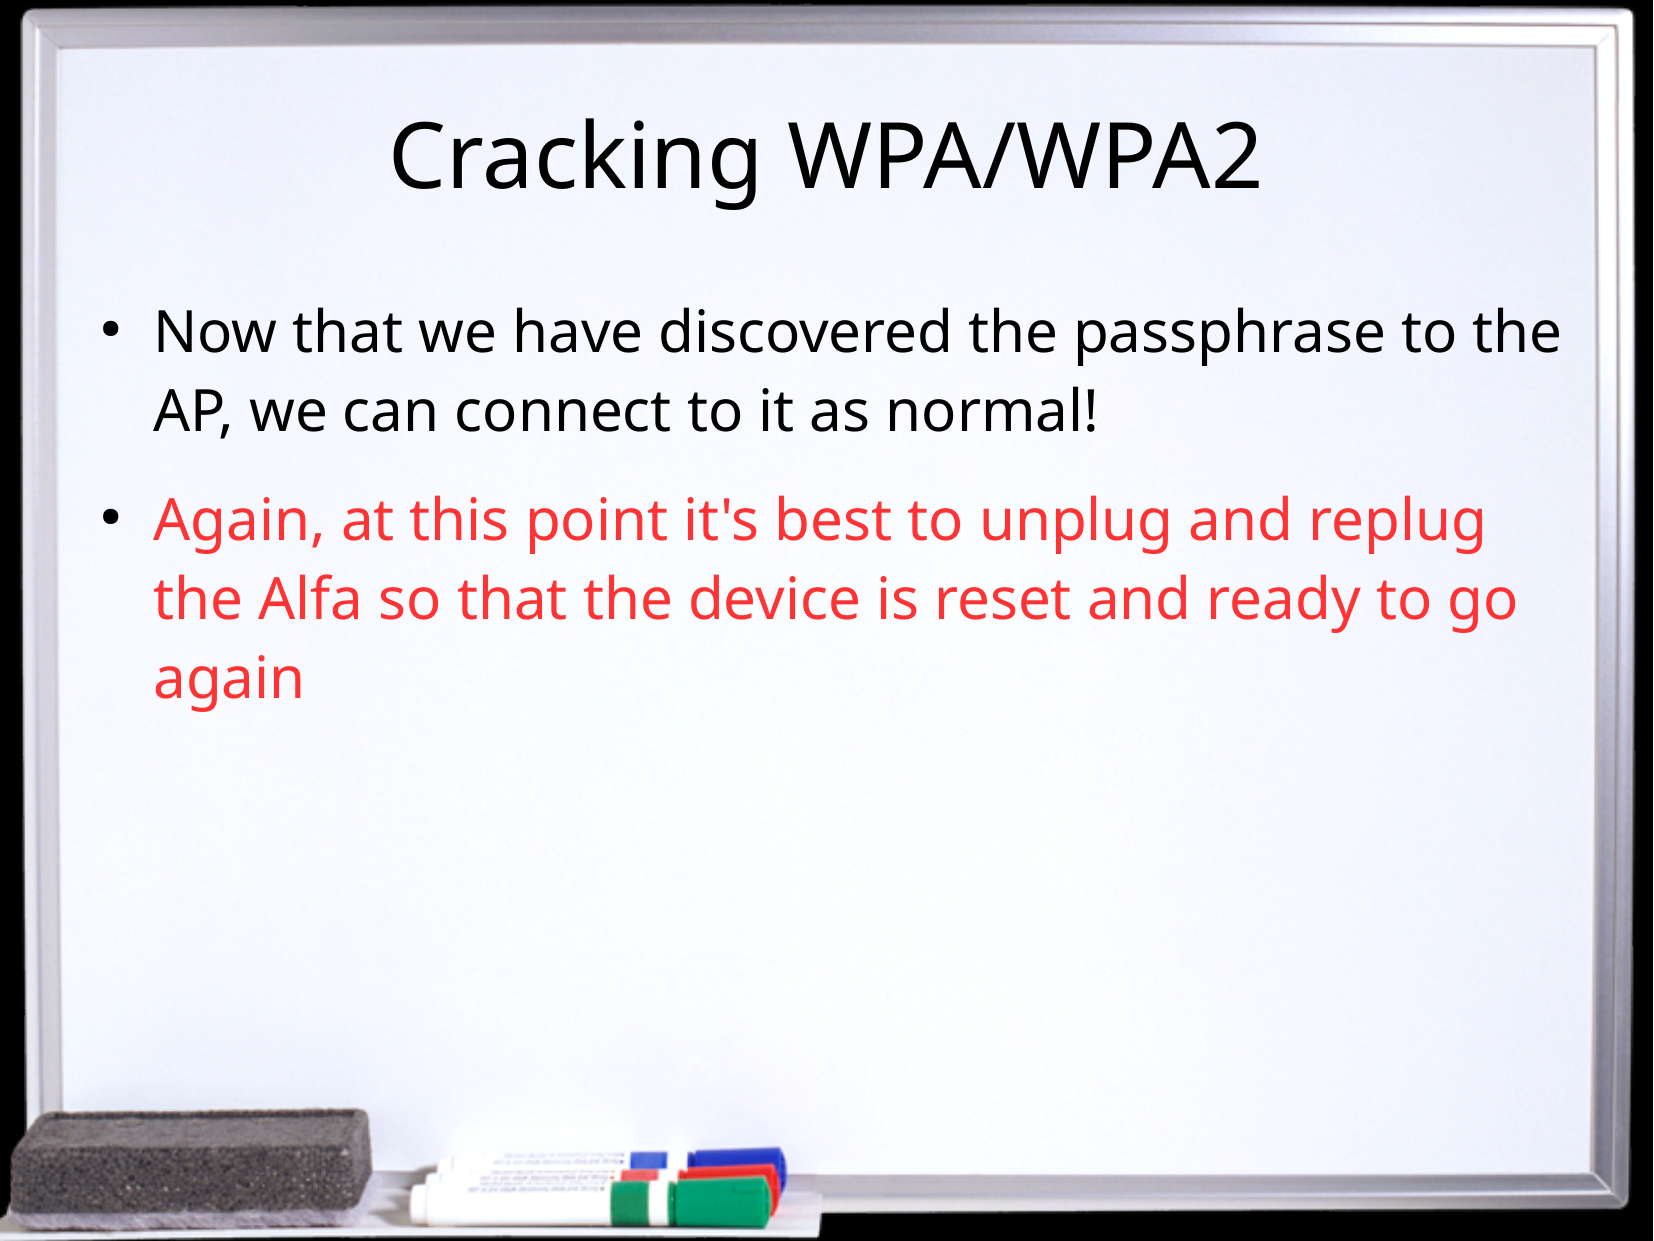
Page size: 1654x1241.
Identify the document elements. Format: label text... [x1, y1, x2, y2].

list Now that we have discovered the passphrase to the AP, we can connect to it as normal! Again, at this point it's best to unplug and replug the Alfa so that the device is reset and ready to go again [82, 290, 1571, 1109]
picture [0, 0, 1654, 1241]
title Cracking WPA/WPA2 [82, 49, 1571, 257]
